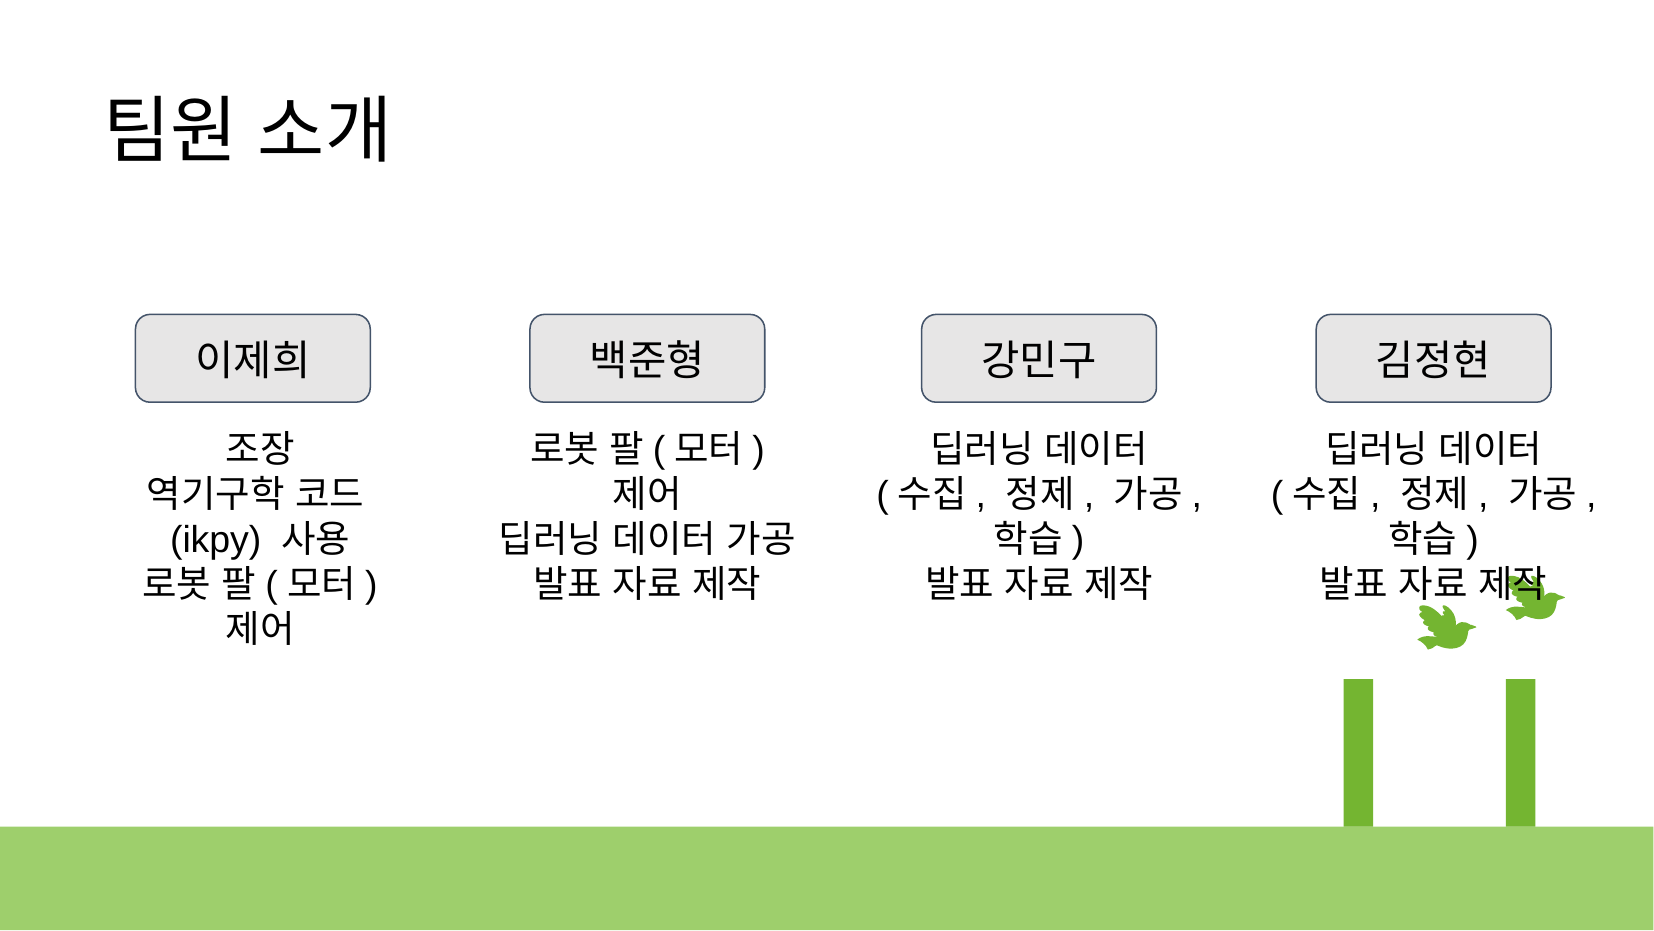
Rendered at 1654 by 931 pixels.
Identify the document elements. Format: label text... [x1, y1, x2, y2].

text_box 딥러닝 데이터 (수집, 정제, 가공, 학습) 발표 자료 제작 [835, 410, 1230, 621]
text_box 강민구 [921, 314, 1157, 403]
text_box 팀원 소개 [88, 42, 600, 187]
text_box 조장 역기구학 코드(ikpy) 사용 로봇 팔(모터) 제어 [88, 410, 432, 666]
text_box 김정현 [1316, 314, 1552, 403]
text_box 이제희 [135, 314, 371, 403]
text_box 딥러닝 데이터 (수집, 정제, 가공, 학습) 발표 자료 제작 [1230, 410, 1638, 621]
text_box 로봇 팔(모터) 제어 딥러닝 데이터 가공 발표 자료 제작 [475, 410, 819, 621]
text_box 백준형 [529, 314, 765, 403]
